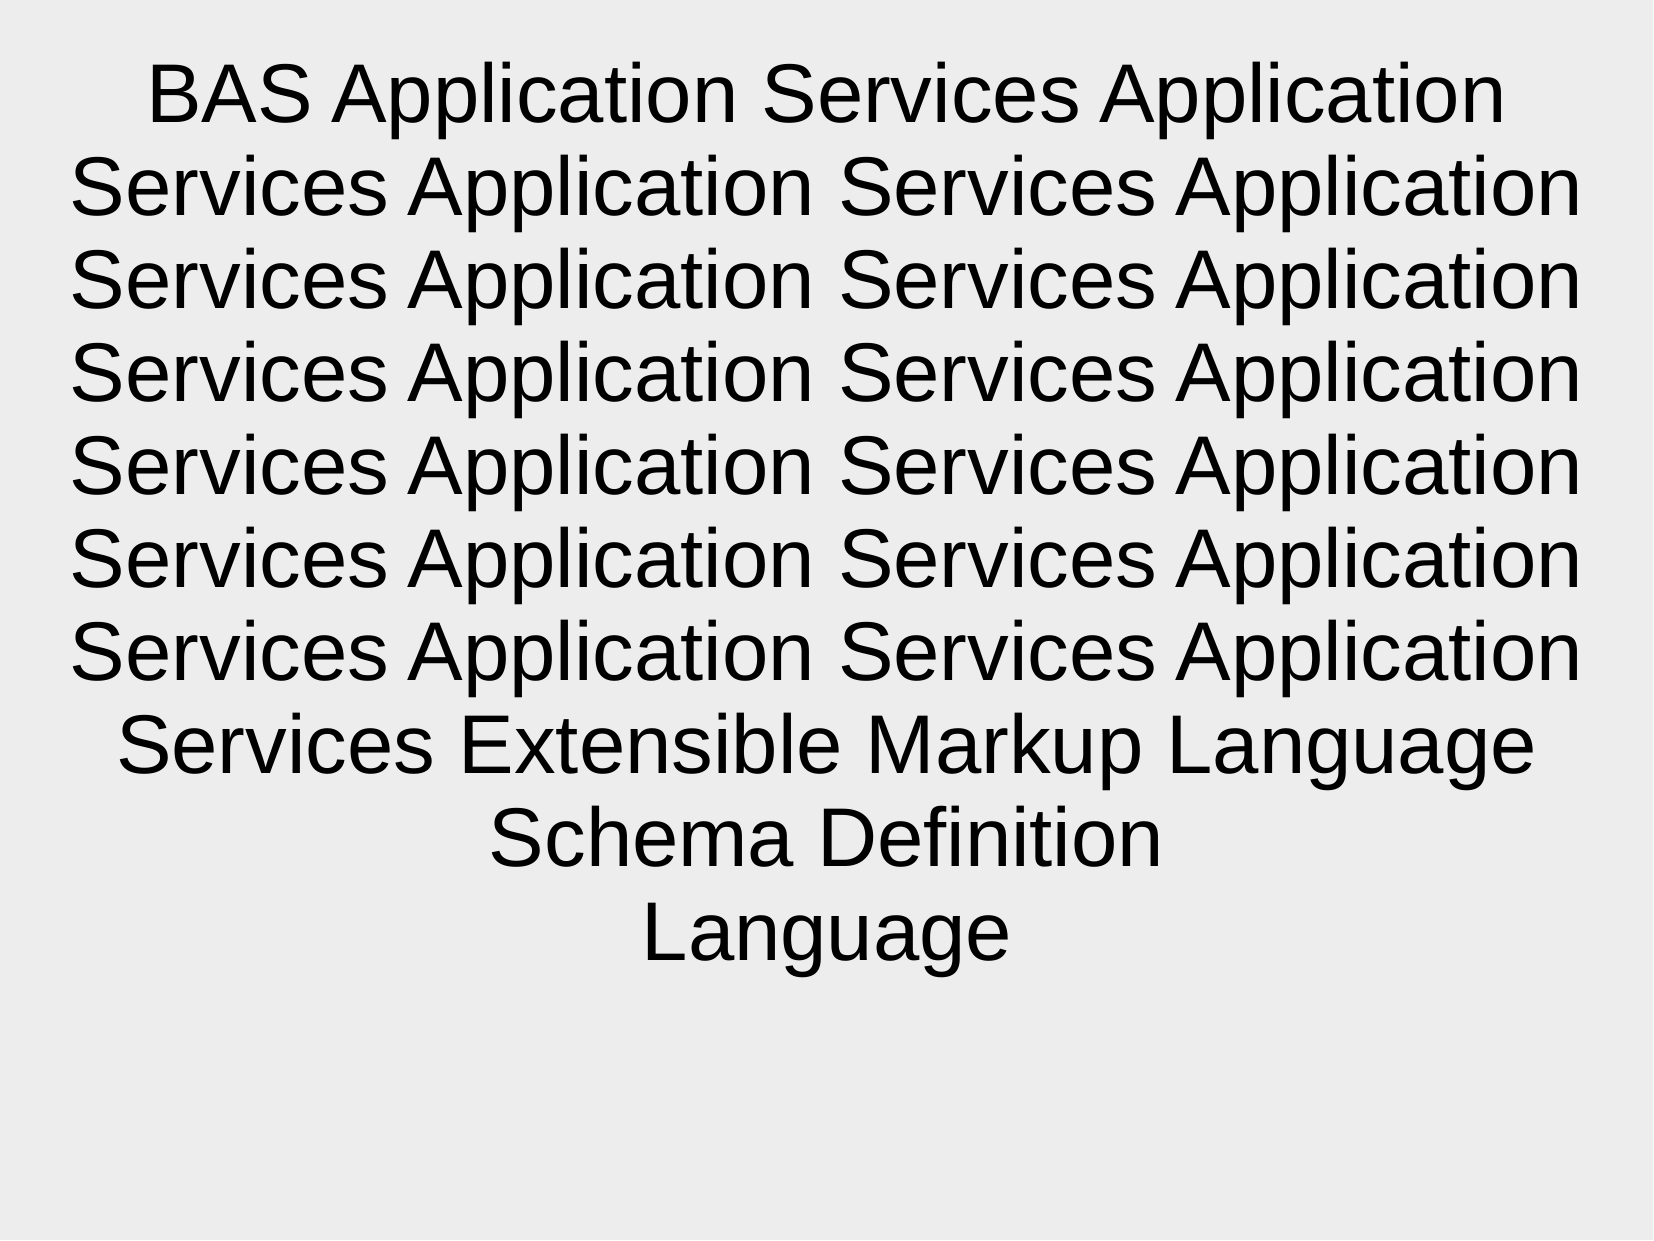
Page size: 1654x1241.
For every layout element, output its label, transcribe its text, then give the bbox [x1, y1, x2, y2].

text_box BAS Application Services Application Services Application Services Application Services Application Services Application Services Application Services Application Services Application Services Application Services Application Services Application Services Application Services Application Services Extensible Markup Language Schema Definition Language [0, 40, 1654, 983]
